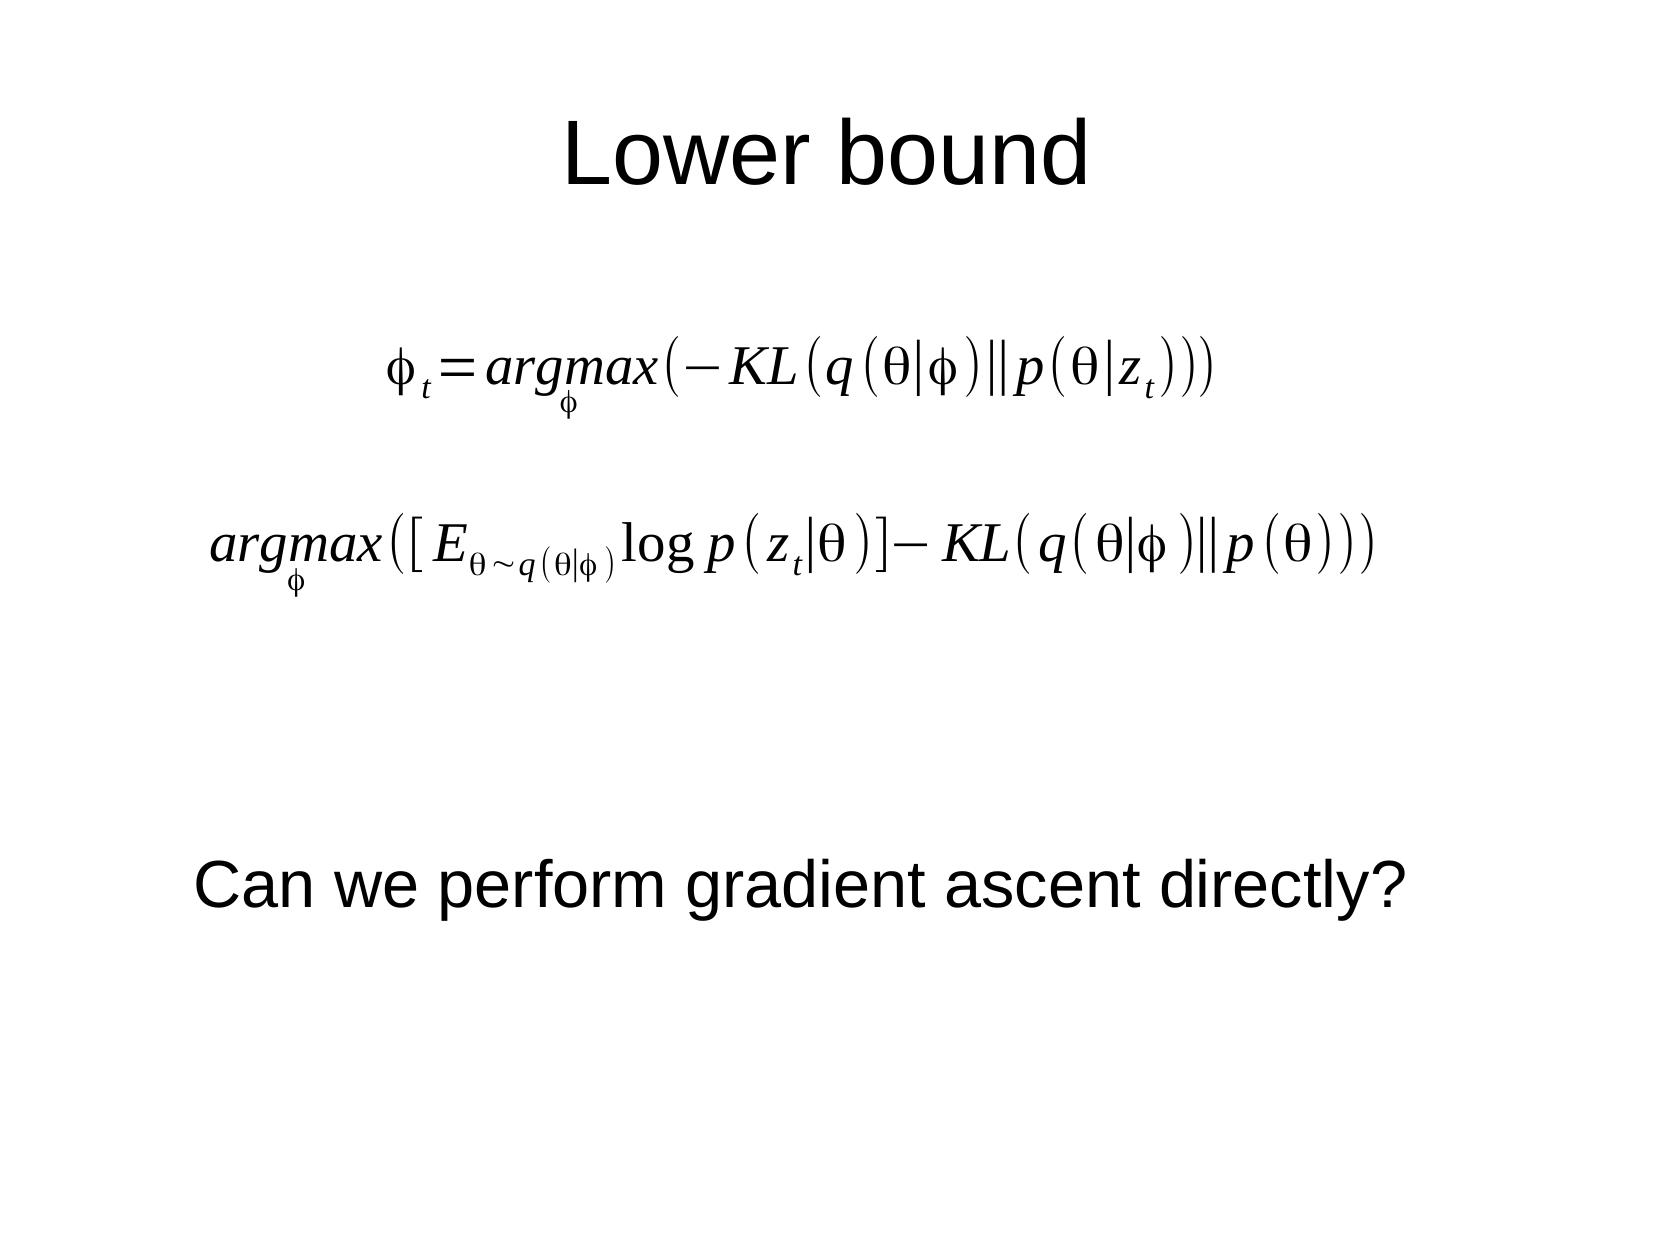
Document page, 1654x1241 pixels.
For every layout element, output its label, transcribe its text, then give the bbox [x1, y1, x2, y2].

text_box Can we perform gradient ascent directly? [179, 840, 1470, 931]
chart [371, 332, 1231, 421]
title Lower bound [82, 49, 1571, 257]
chart [194, 509, 1390, 598]
